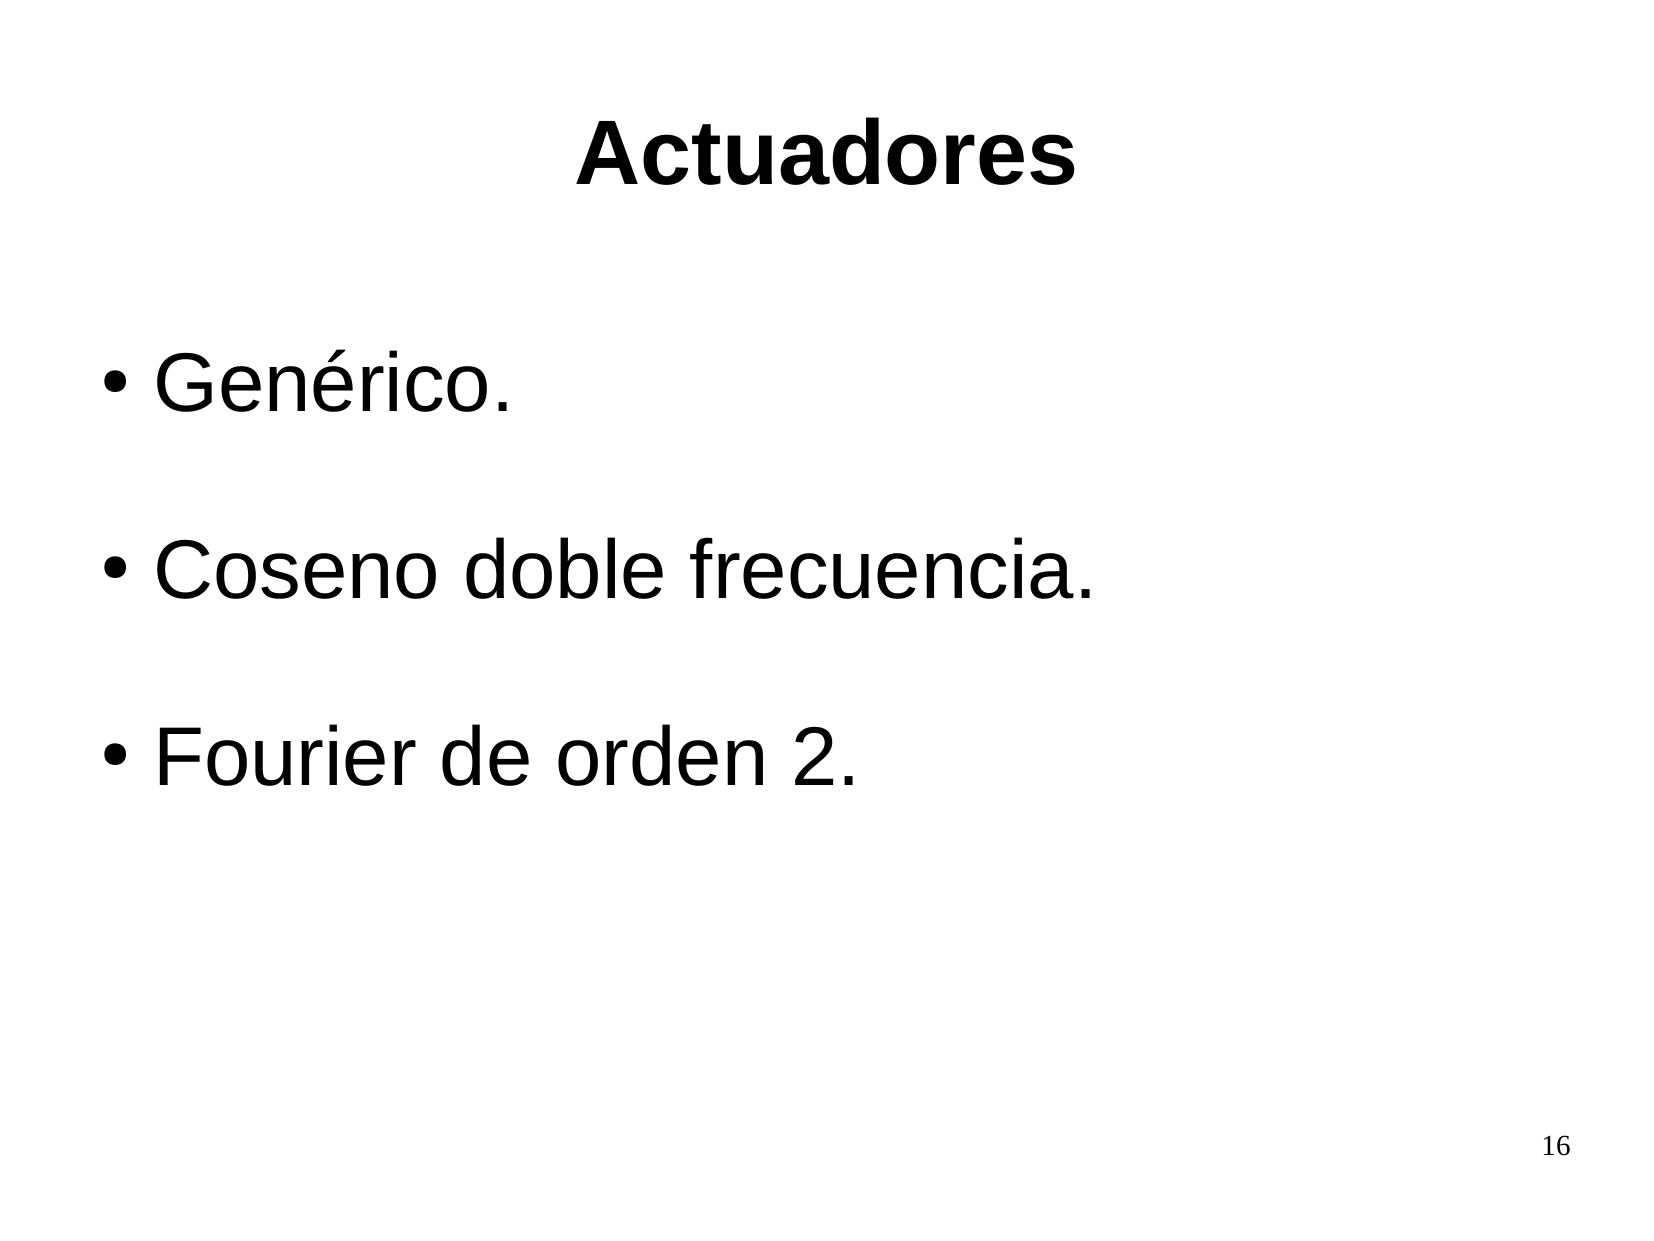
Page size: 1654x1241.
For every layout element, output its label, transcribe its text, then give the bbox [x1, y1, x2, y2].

title Actuadores [82, 49, 1571, 257]
list Genérico. Coseno doble frecuencia. Fourier de orden 2. [82, 290, 1571, 1010]
